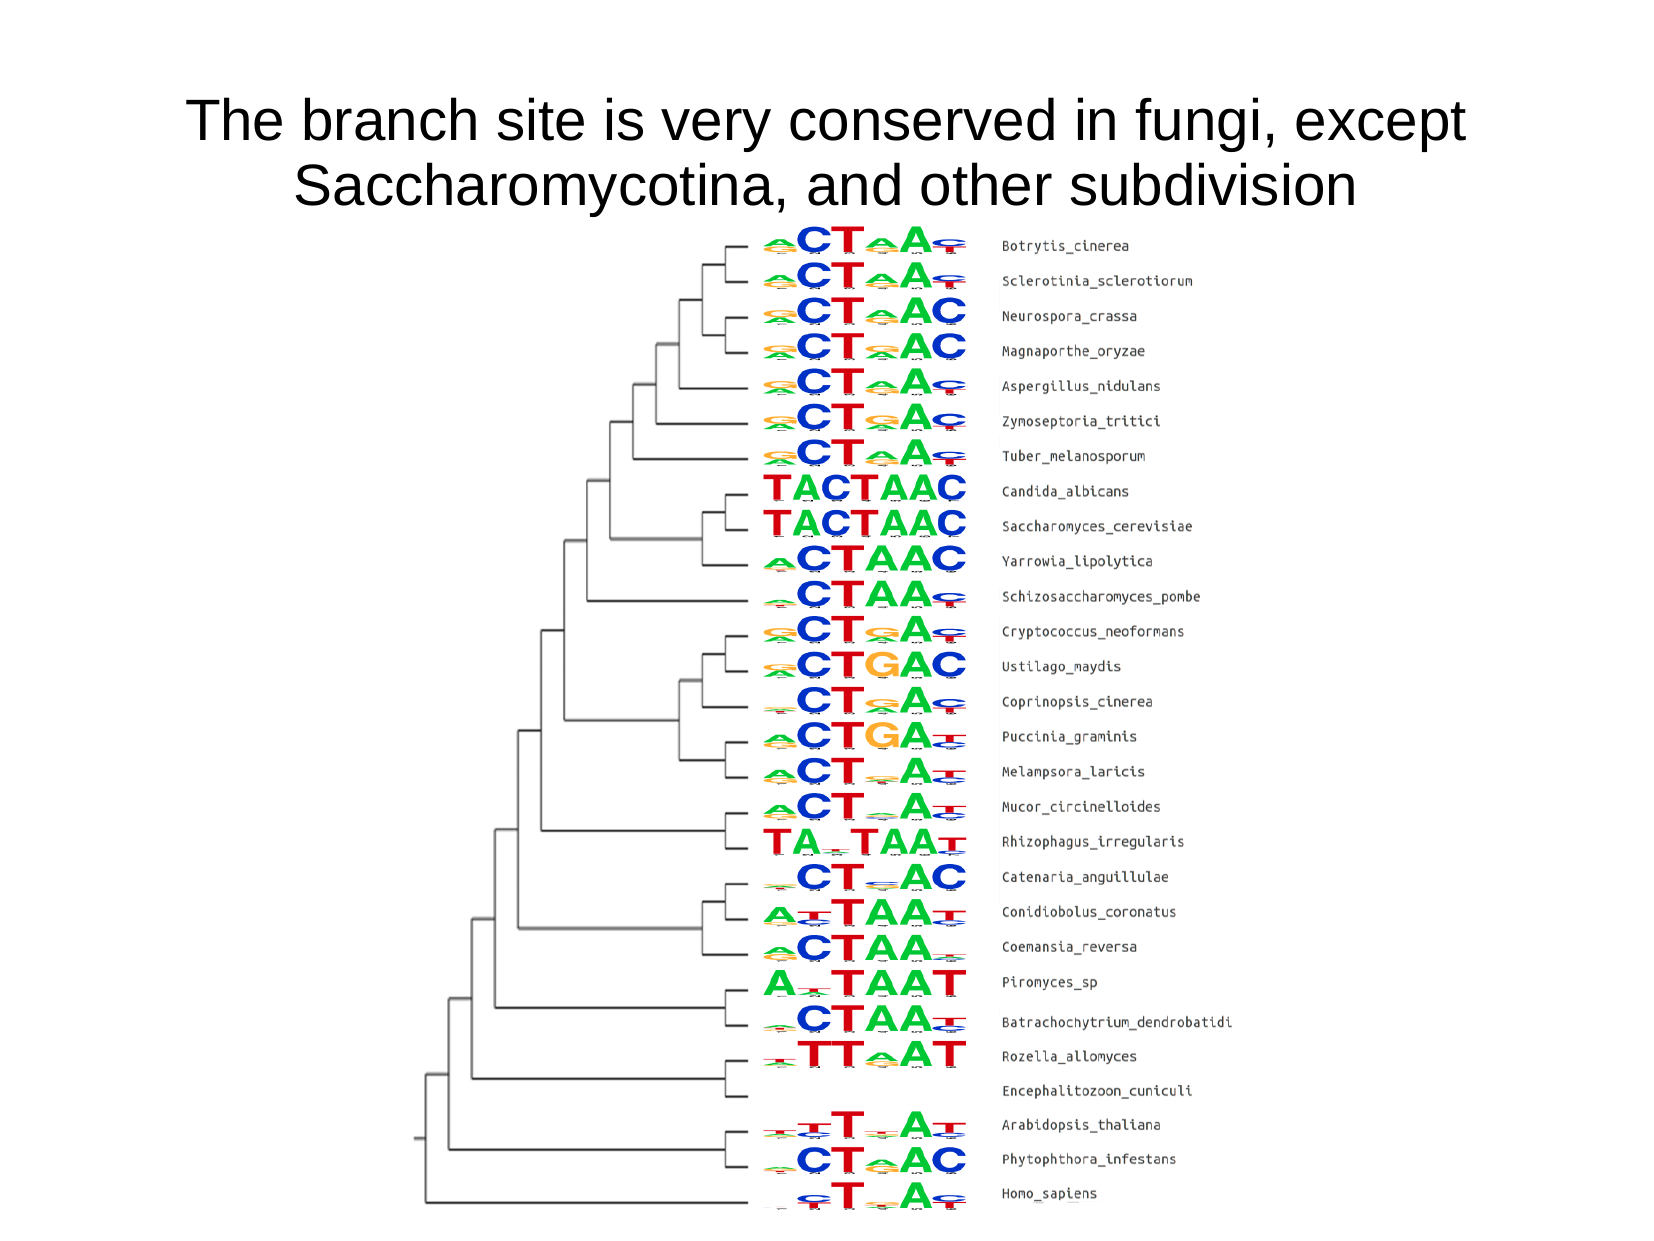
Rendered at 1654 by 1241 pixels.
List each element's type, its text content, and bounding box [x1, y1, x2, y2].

title The branch site is very conserved in fungi, except Saccharomycotina, and other subdivision [82, 49, 1571, 257]
picture [405, 224, 1289, 1216]
